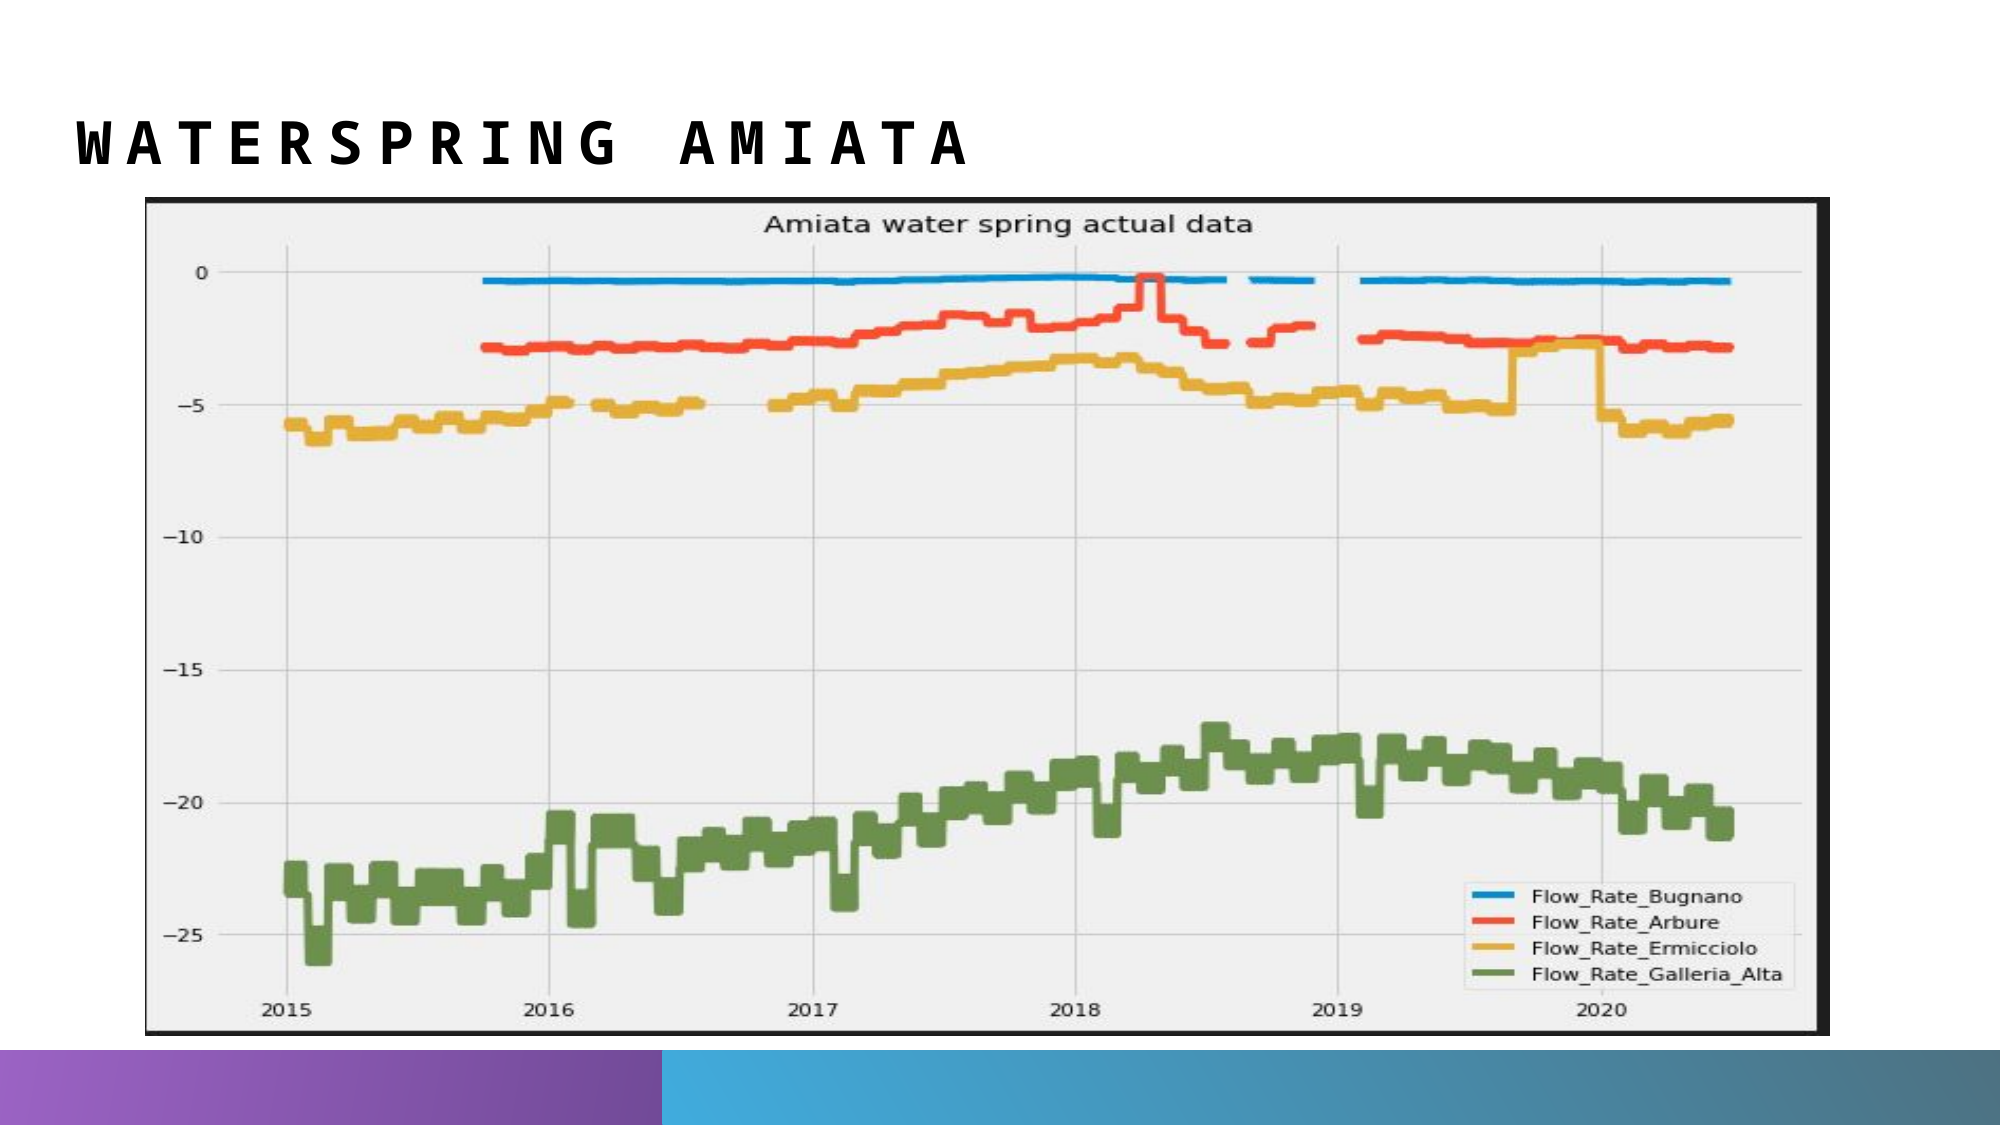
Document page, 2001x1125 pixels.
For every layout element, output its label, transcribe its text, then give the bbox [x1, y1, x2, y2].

picture [145, 197, 1830, 1036]
title Waterspring AMIATA [76, 104, 1802, 248]
